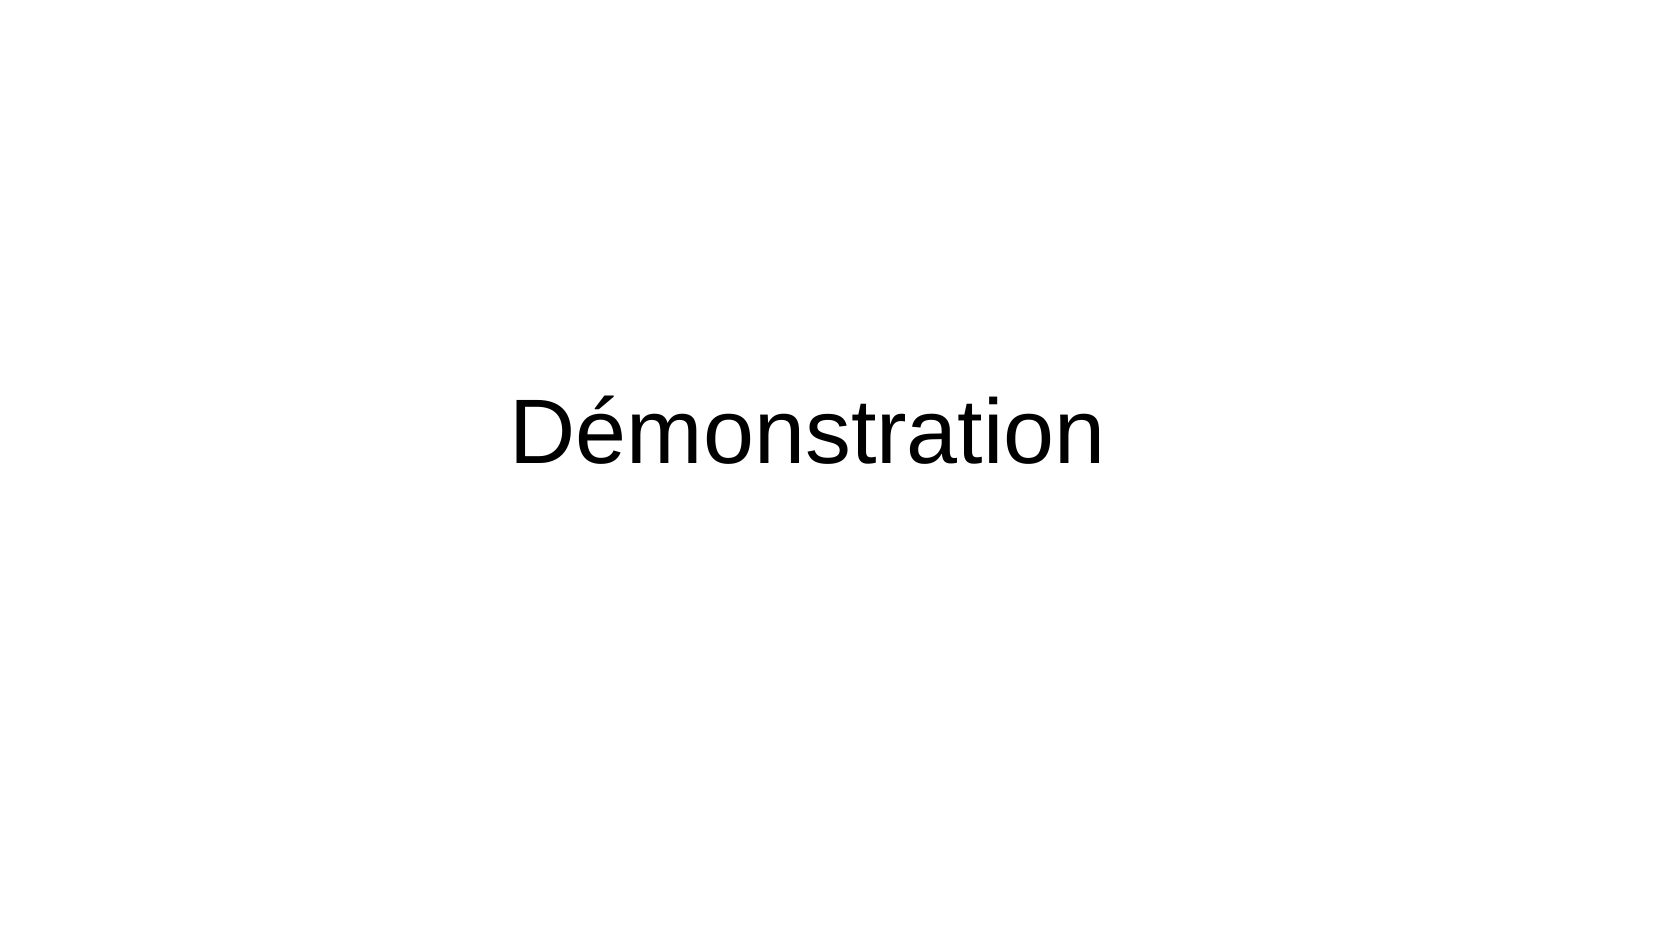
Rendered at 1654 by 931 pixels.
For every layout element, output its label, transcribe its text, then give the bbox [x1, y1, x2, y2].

title Démonstration [76, 354, 1565, 510]
